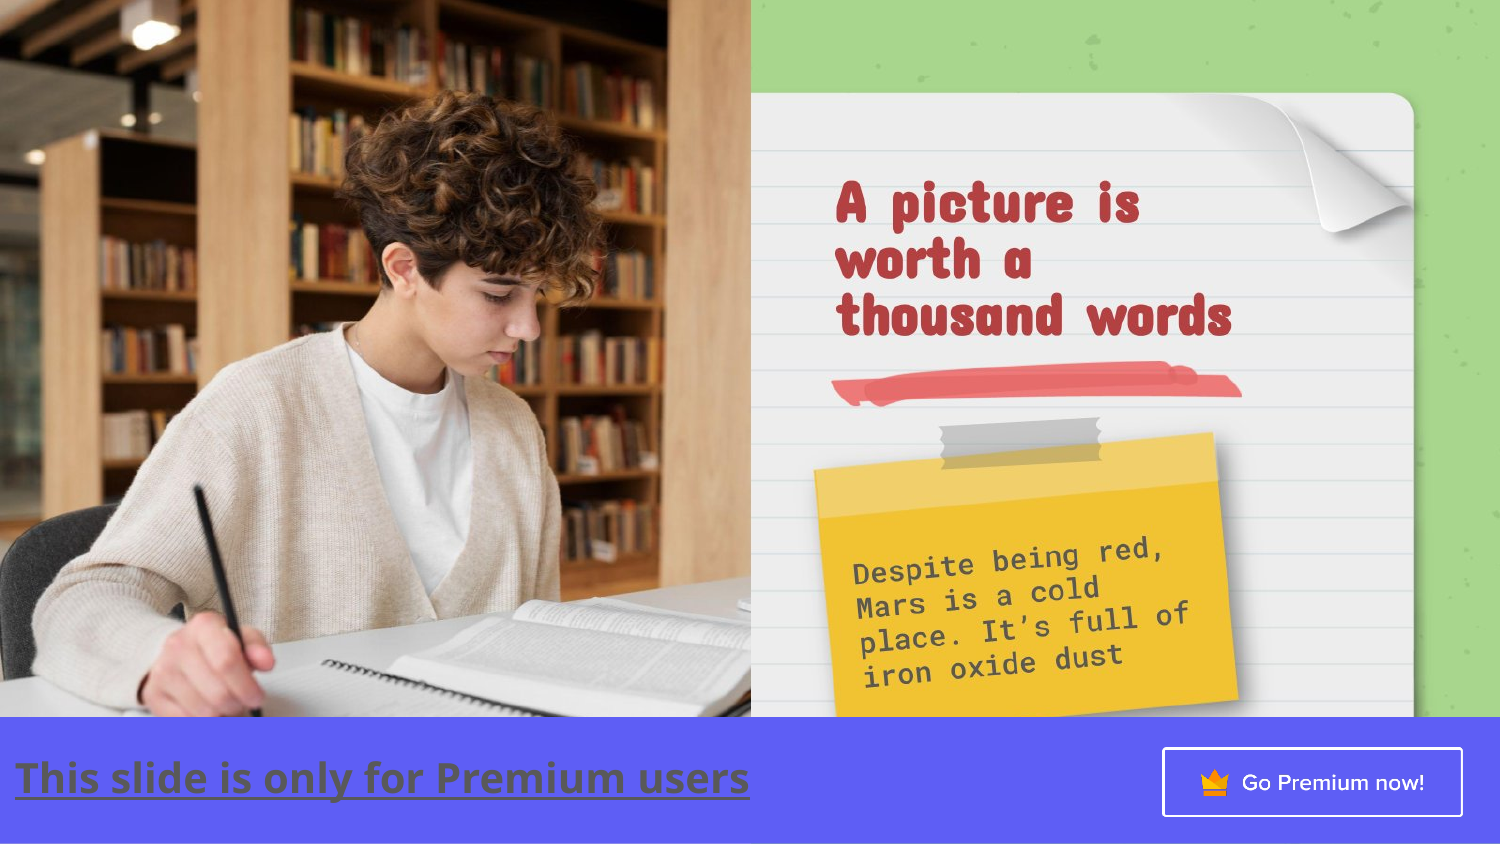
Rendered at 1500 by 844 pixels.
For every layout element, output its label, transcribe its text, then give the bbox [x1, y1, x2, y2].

picture [1162, 747, 1463, 817]
text_box This slide is only for Premium users [0, 717, 1500, 844]
picture [0, 0, 1500, 717]
